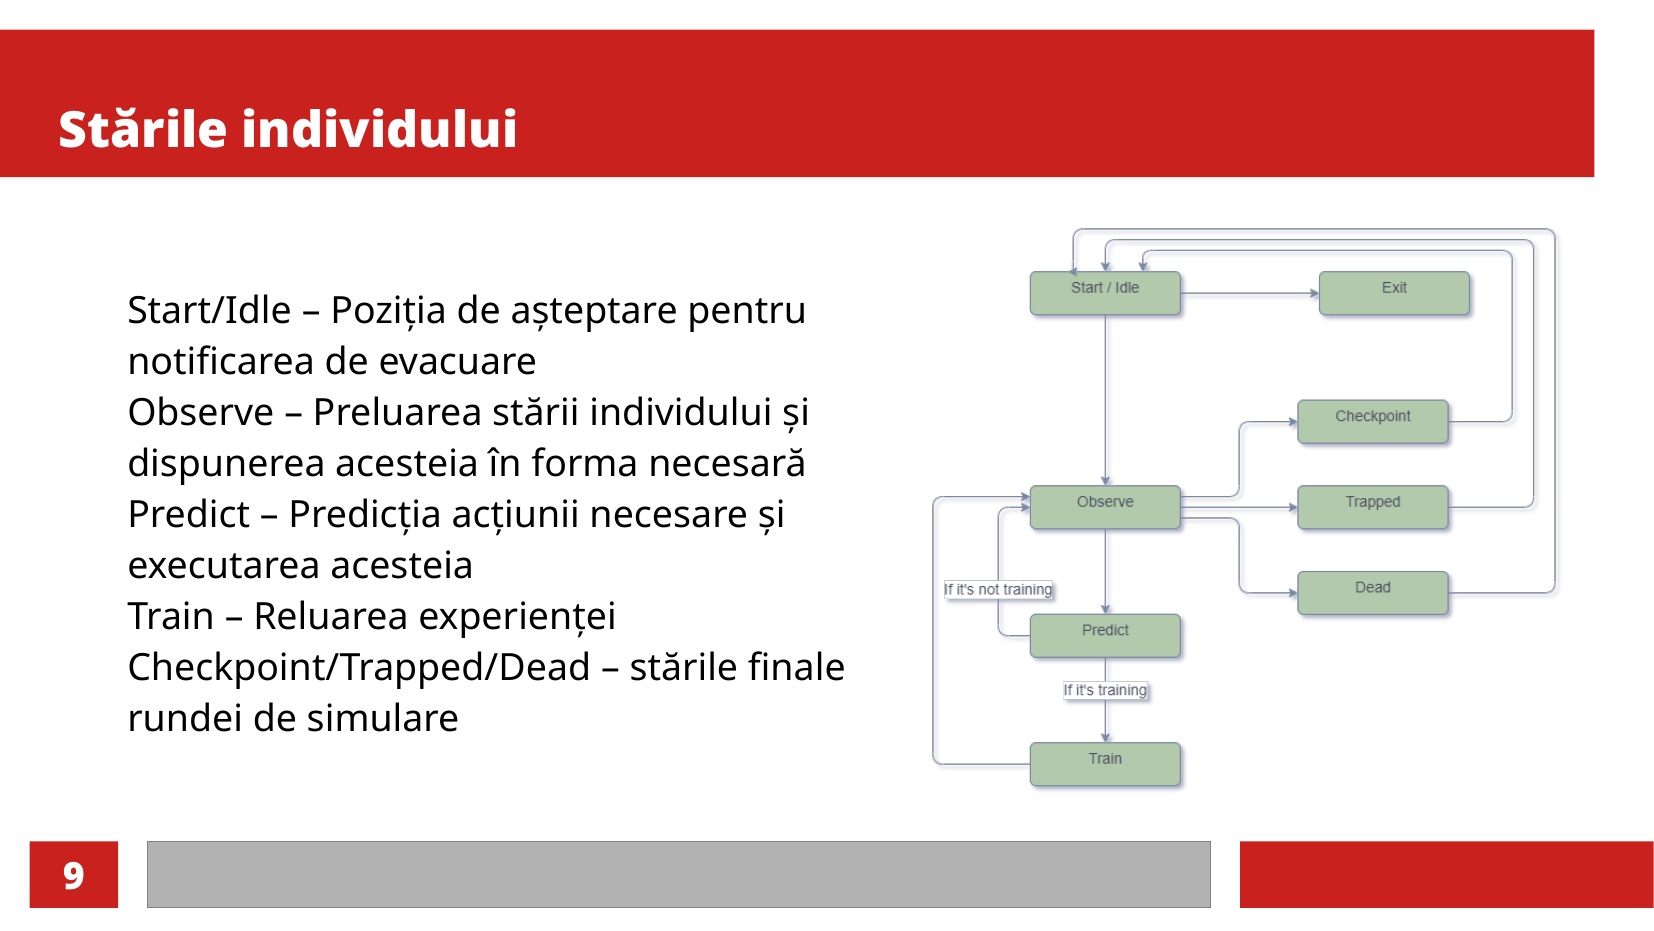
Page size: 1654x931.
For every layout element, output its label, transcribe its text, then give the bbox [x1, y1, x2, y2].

title Stările individului [59, 44, 1595, 163]
text_box Start/Idle – Poziția de așteptare pentru notificarea de evacuare Observe – Preluarea stării individului și dispunerea acesteia în forma necesară Predict – Predicția acțiunii necesare și executarea acesteia Train – Reluarea experienței Checkpoint/Trapped/Dead – stările finale rundei de simulare [112, 225, 863, 713]
picture [925, 221, 1576, 798]
